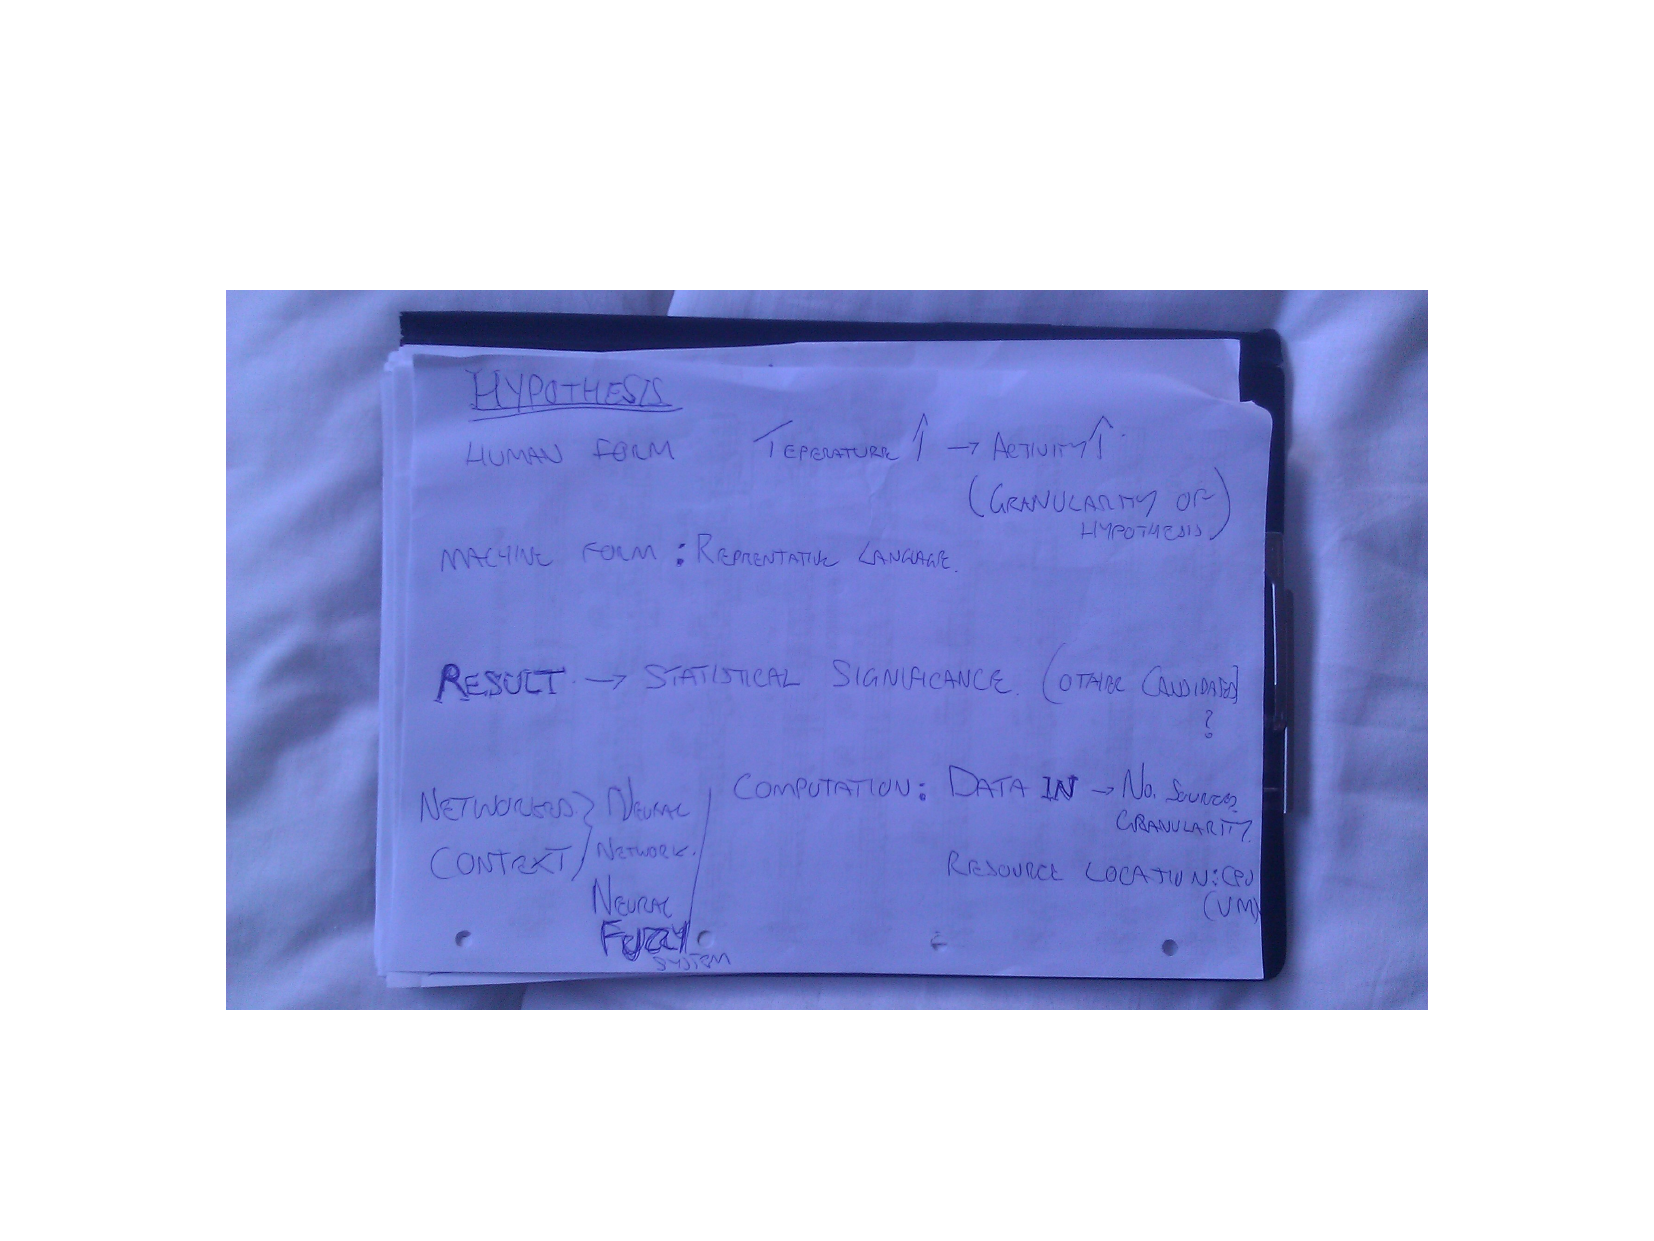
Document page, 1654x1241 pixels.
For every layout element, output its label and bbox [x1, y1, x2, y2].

picture [226, 290, 1428, 1010]
